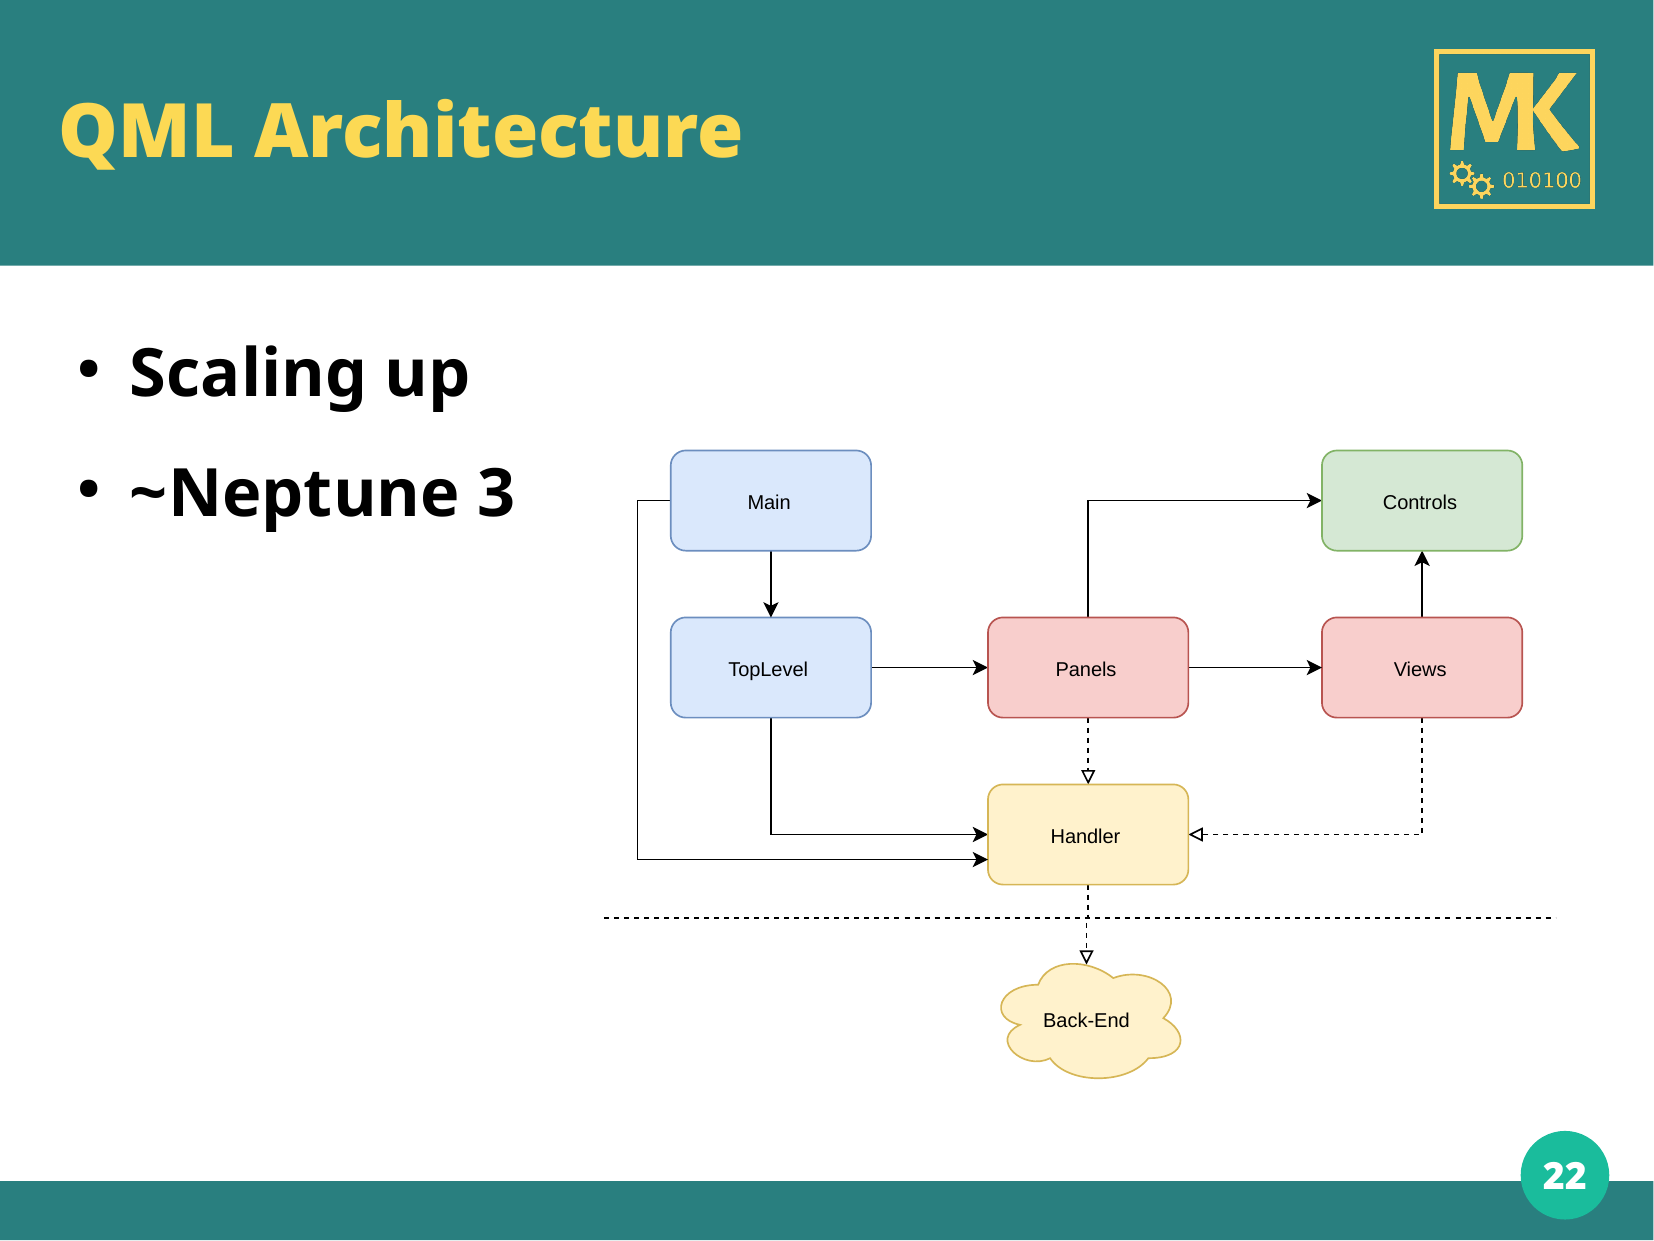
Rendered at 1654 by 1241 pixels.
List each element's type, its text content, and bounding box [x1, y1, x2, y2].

title QML Architecture [59, 49, 1595, 207]
list Scaling up ~Neptune 3 [59, 324, 1595, 1152]
picture [602, 448, 1560, 1087]
